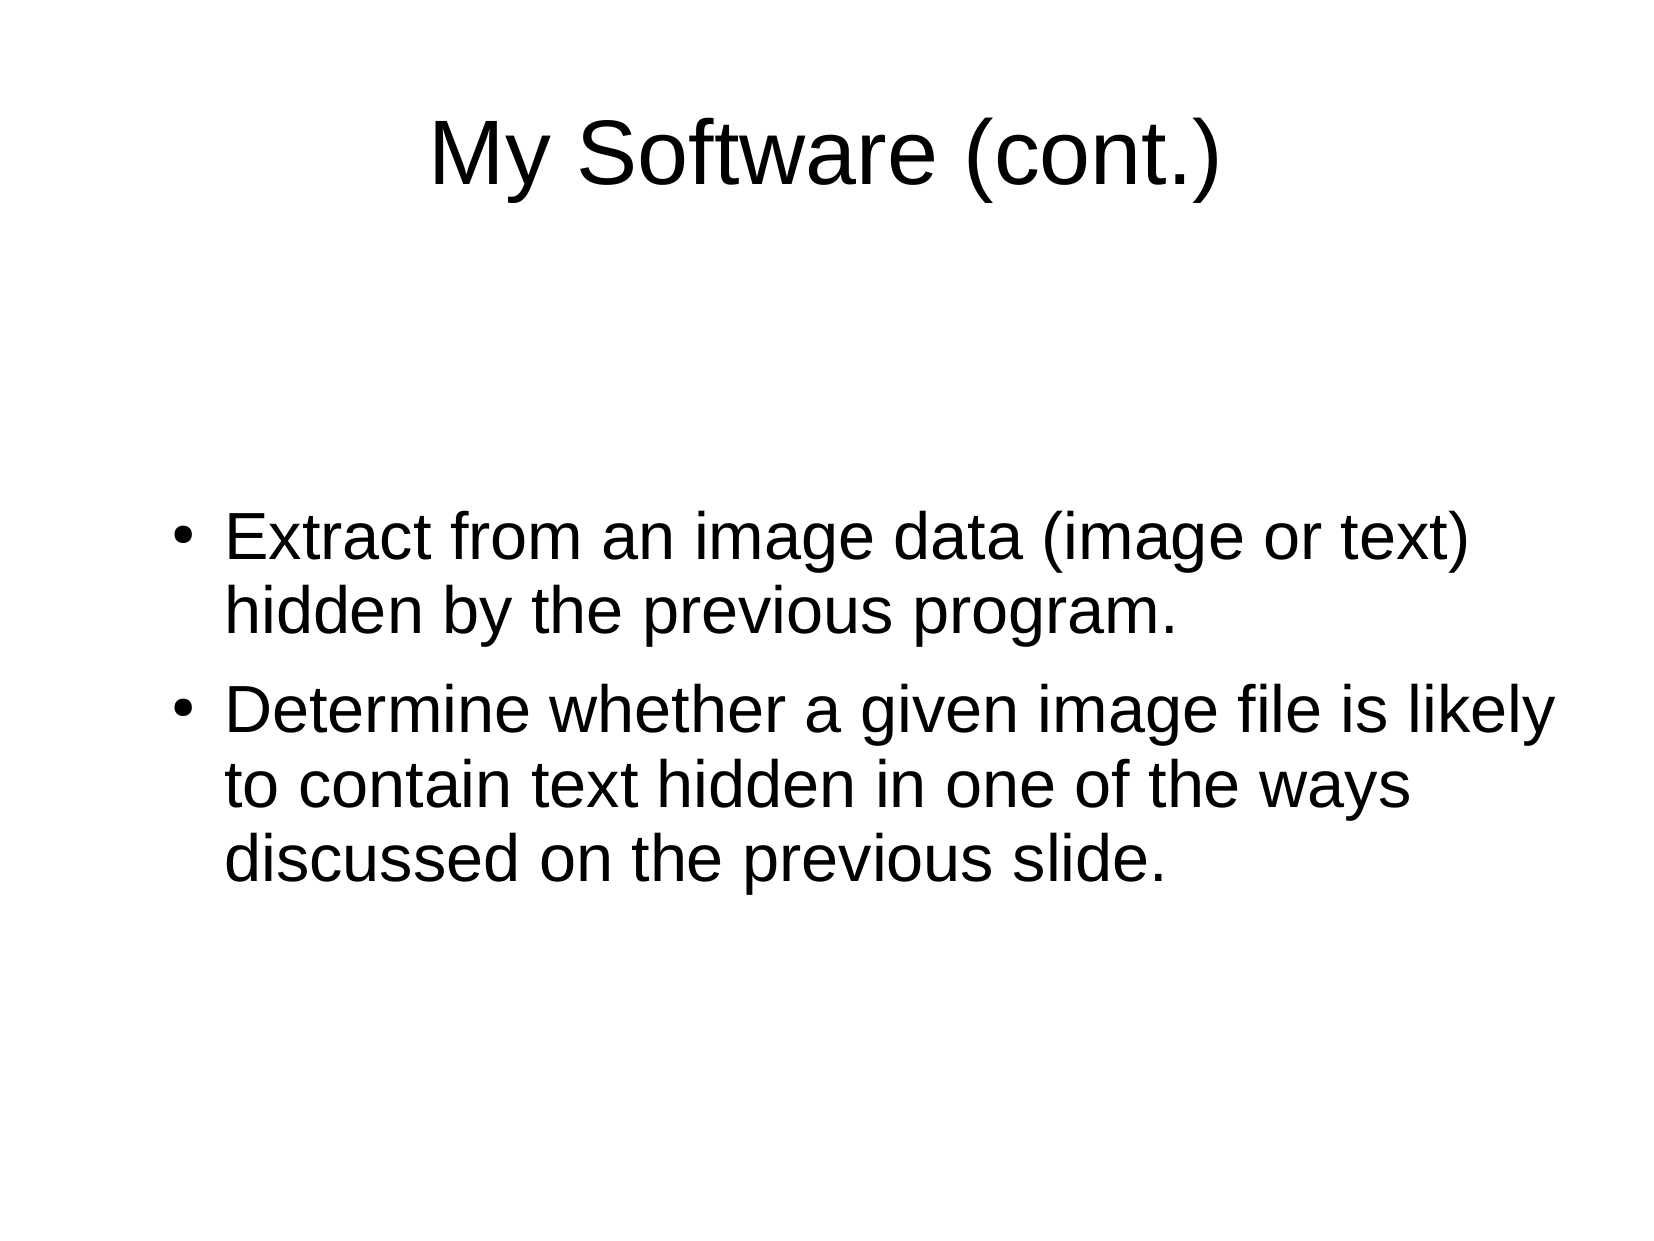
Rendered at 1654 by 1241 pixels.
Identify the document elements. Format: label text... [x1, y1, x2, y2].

title My Software (cont.) [82, 49, 1571, 257]
list Extract from an image data (image or text) hidden by the previous program. Determine whether a given image file is likely to contain text hidden in one of the ways discussed on the previous slide. [82, 290, 1571, 1109]
